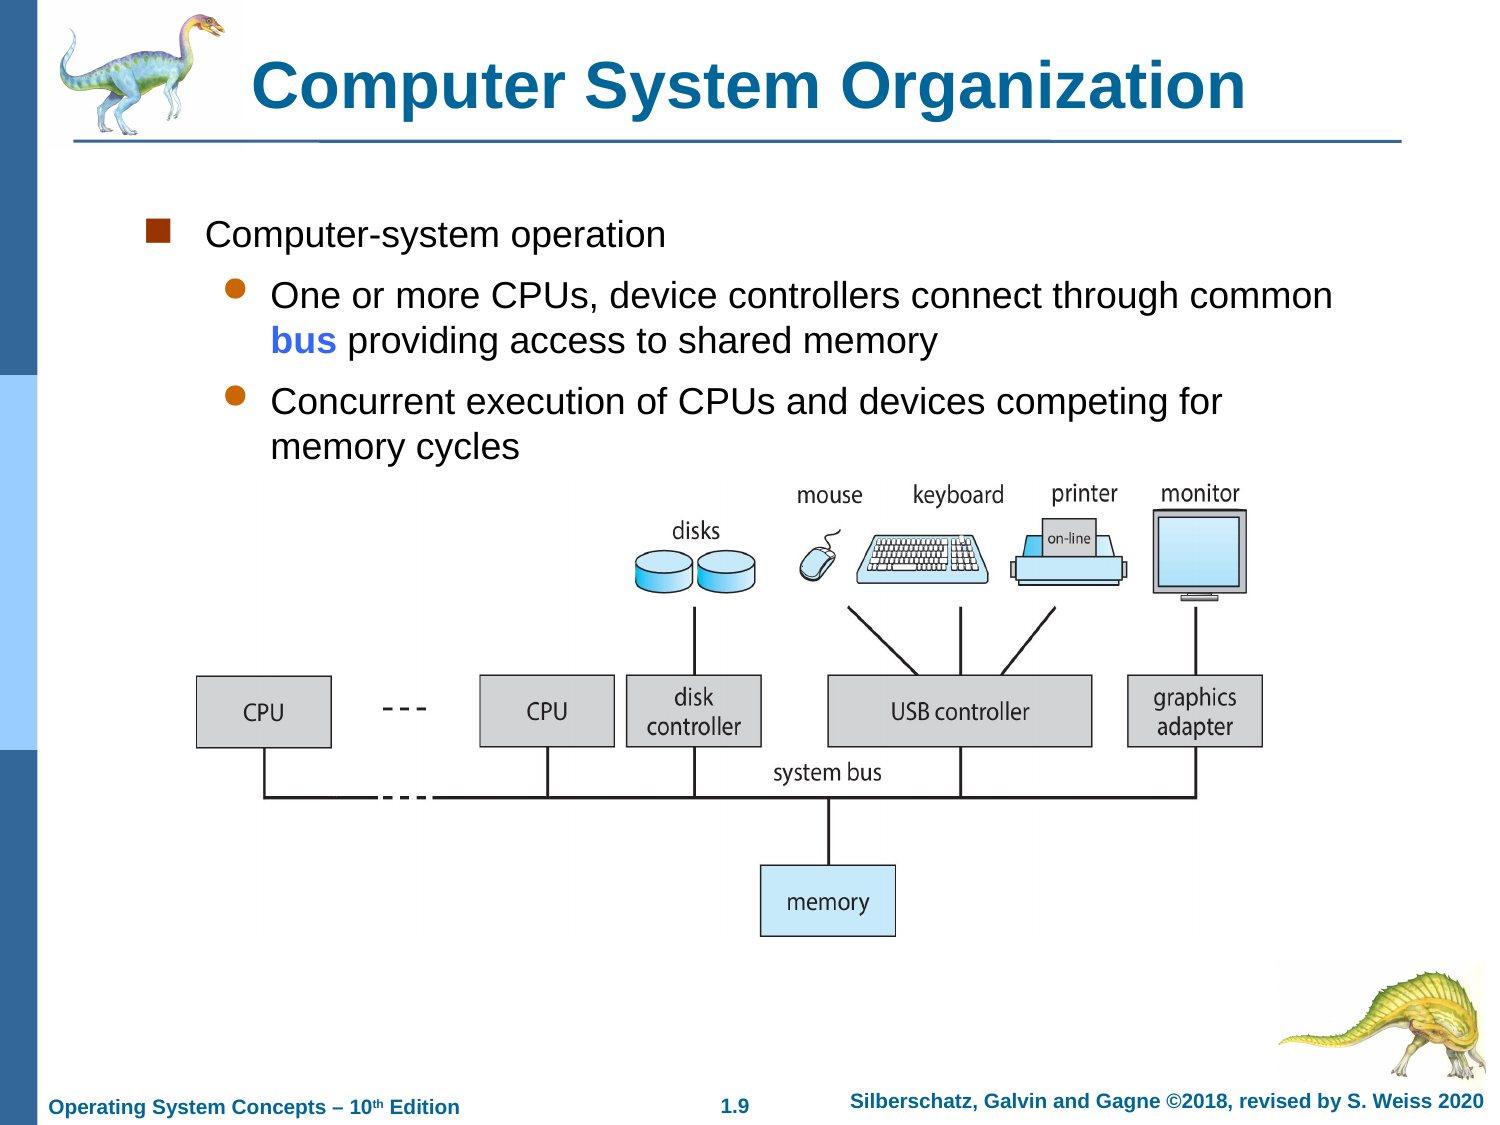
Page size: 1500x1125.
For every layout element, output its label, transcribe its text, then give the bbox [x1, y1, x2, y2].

picture [1275, 959, 1486, 1090]
text_box Computer-system operation One or more CPUs, device controllers connect through common bus providing access to shared memory Concurrent execution of CPUs and devices competing for memory cycles [133, 202, 1381, 946]
text_box Computer System Organization [75, 35, 1426, 130]
picture [46, 0, 243, 149]
picture [165, 479, 1291, 937]
